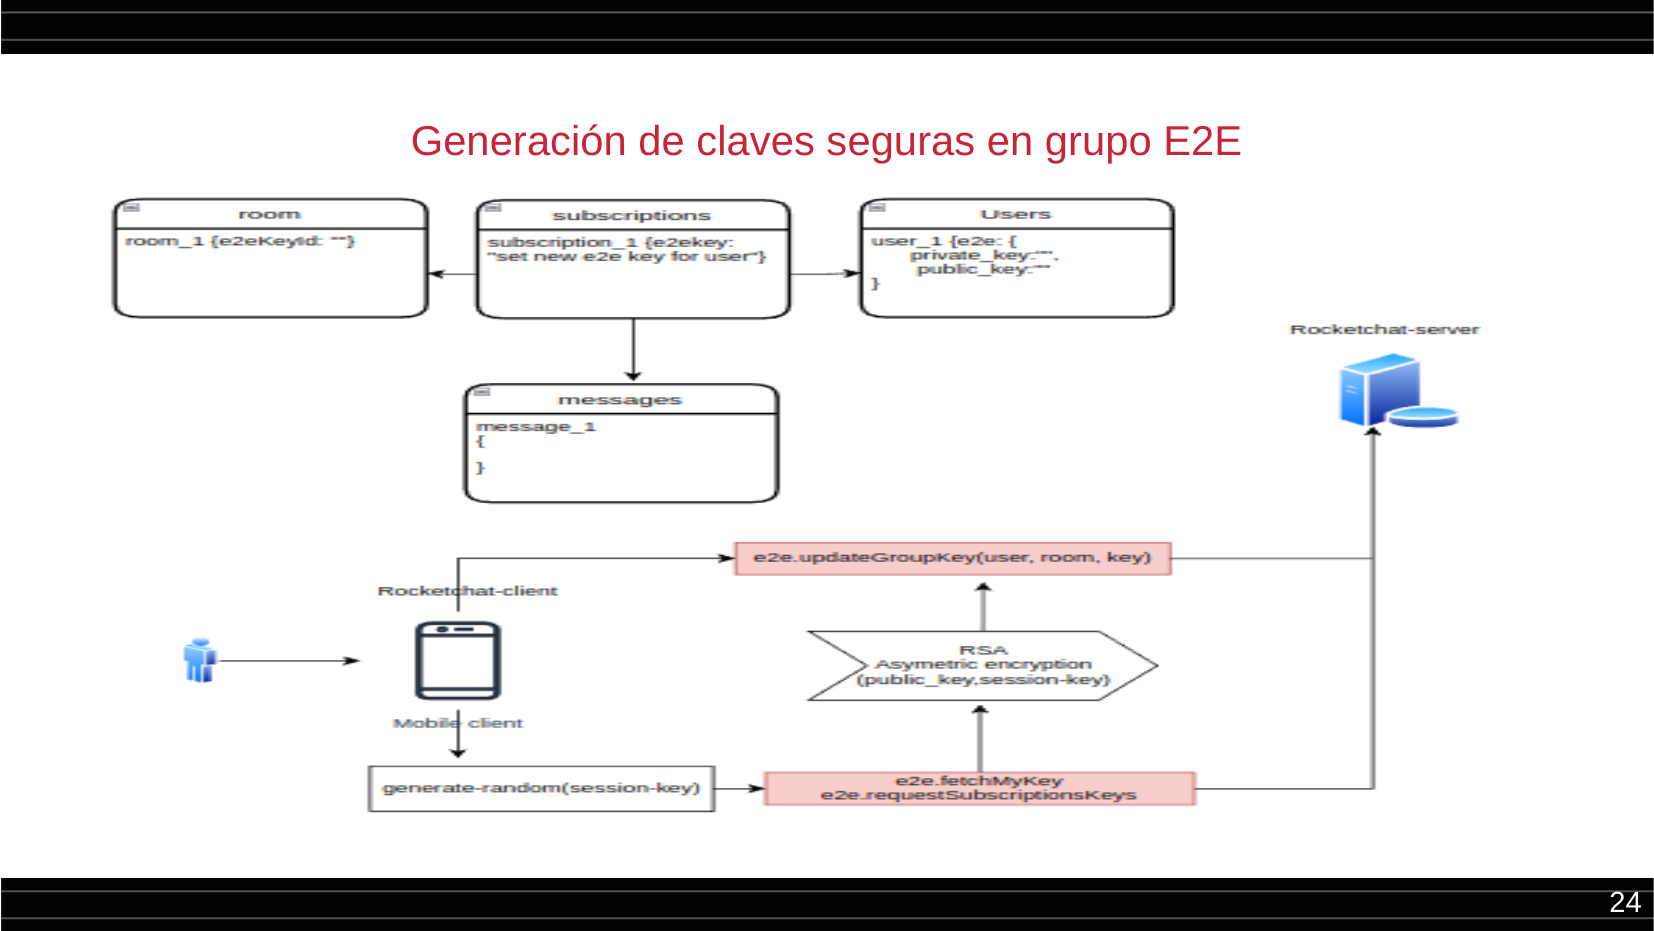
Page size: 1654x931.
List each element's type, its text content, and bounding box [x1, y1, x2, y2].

picture [1, 0, 1654, 54]
title Generación de claves seguras en grupo E2E [82, 92, 1571, 188]
picture [1, 878, 1654, 931]
picture [82, 188, 1571, 839]
